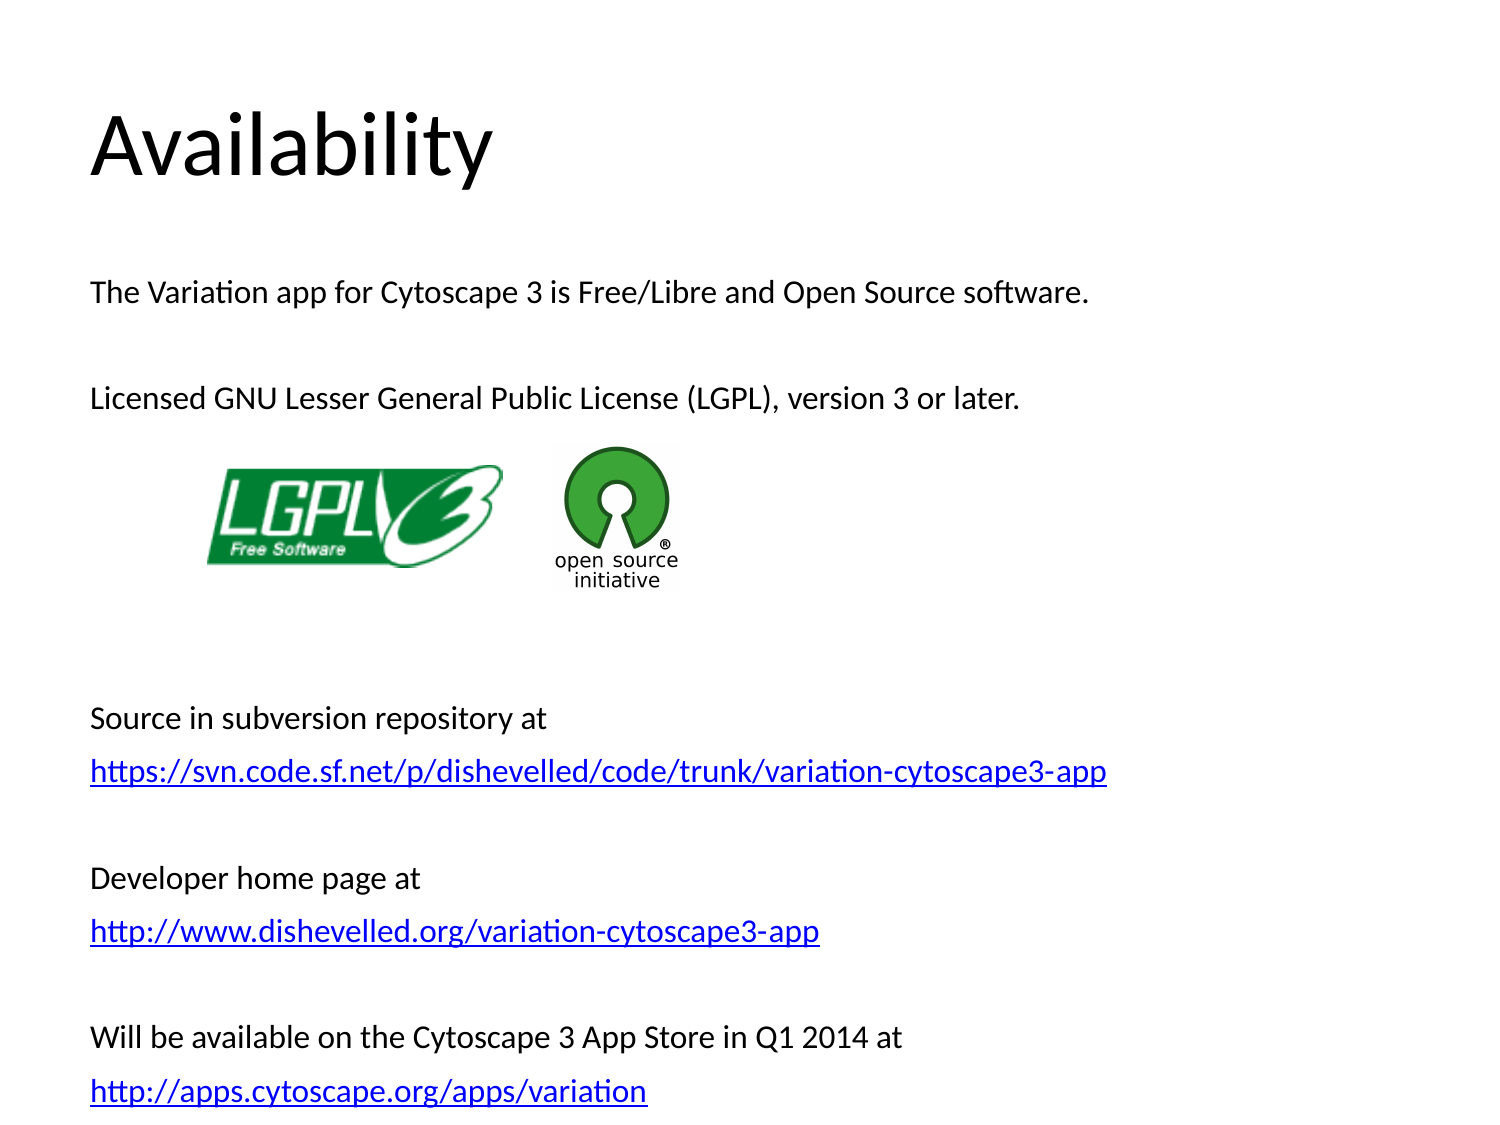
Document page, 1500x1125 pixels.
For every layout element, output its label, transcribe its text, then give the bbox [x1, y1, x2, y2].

title Availability [75, 45, 1425, 233]
list The Variation app for Cytoscape 3 is Free/Libre and Open Source software. Licensed GNU Lesser General Public License (LGPL), version 3 or later. Source in subversion repository at https://svn.code.sf.net/p/dishevelled/code/trunk/variation-cytoscape3-app Developer home page at http://www.dishevelled.org/variation-cytoscape3-app Will be available on the Cytoscape 3 App Store in Q1 2014 at http://apps.cytoscape.org/apps/variation [75, 262, 1425, 1005]
picture [207, 465, 503, 568]
picture [552, 443, 681, 591]
